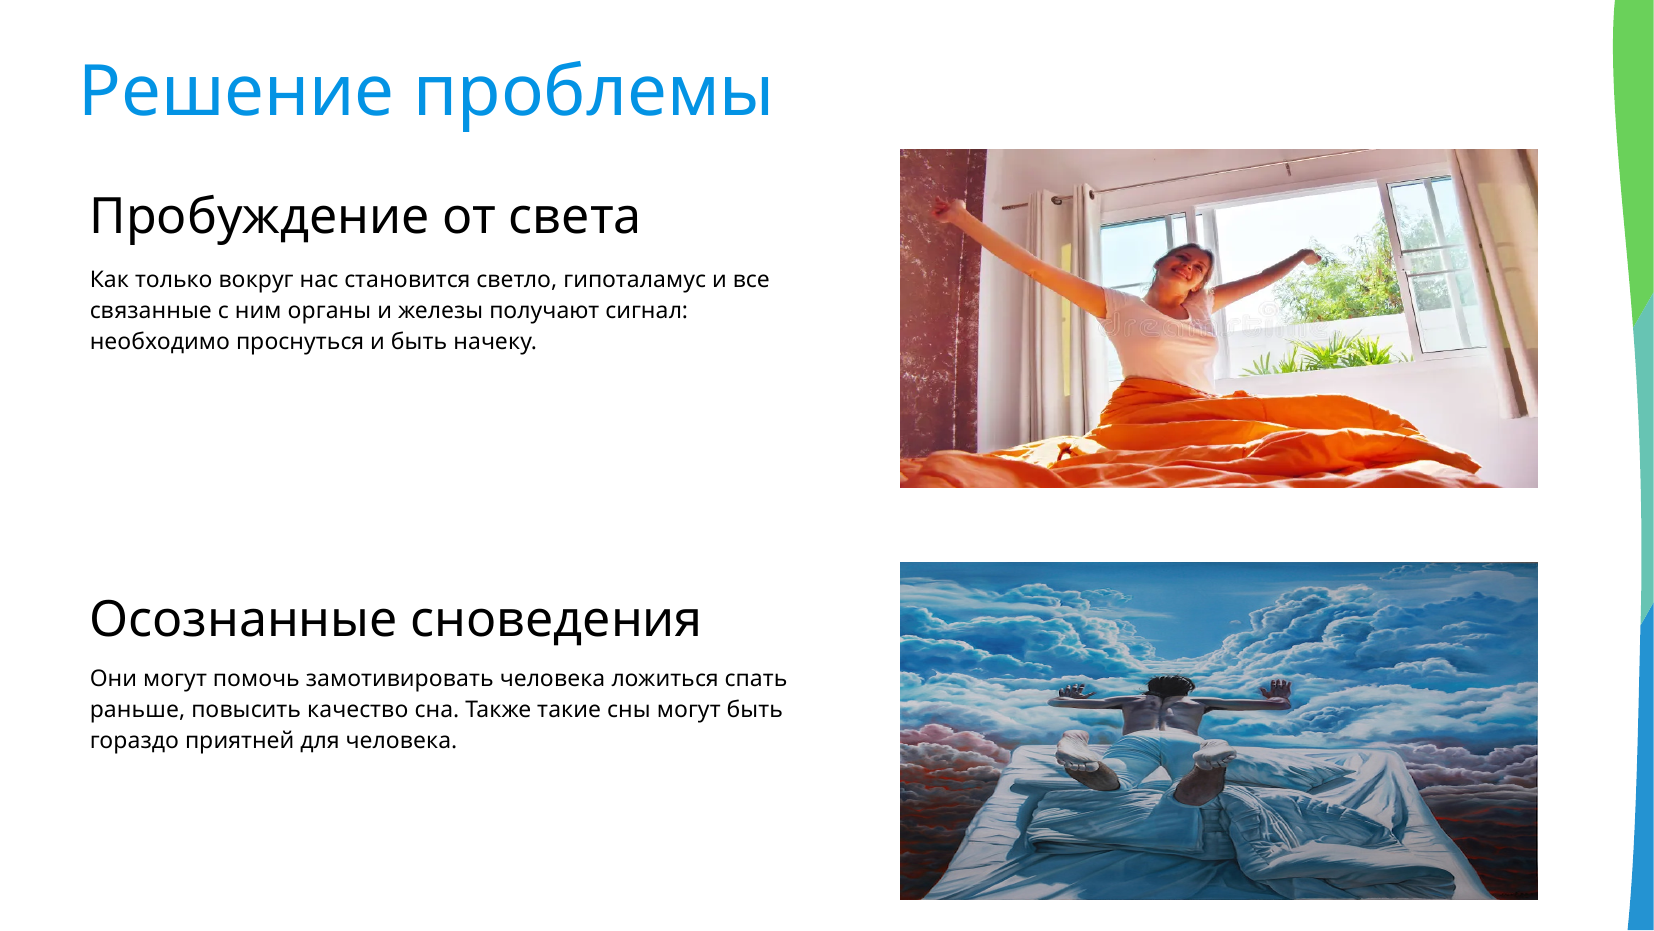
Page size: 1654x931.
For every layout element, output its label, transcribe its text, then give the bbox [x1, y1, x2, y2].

text_box Пробуждение от света [75, 172, 896, 256]
text_box Как только вокруг нас становится светло, гипоталамус и все связанные с ним органы и железы получают сигнал: необходимо проснуться и быть начеку. [75, 255, 847, 364]
text_box Решение проблемы [63, 37, 1275, 138]
picture [900, 562, 1538, 901]
text_box Осознанные сноведения [75, 575, 896, 659]
picture [900, 149, 1538, 488]
text_box Они могут помочь замотивировать человека ложиться спать раньше, повысить качество сна. Также такие сны могут быть гораздо приятней для человека. [75, 654, 847, 763]
